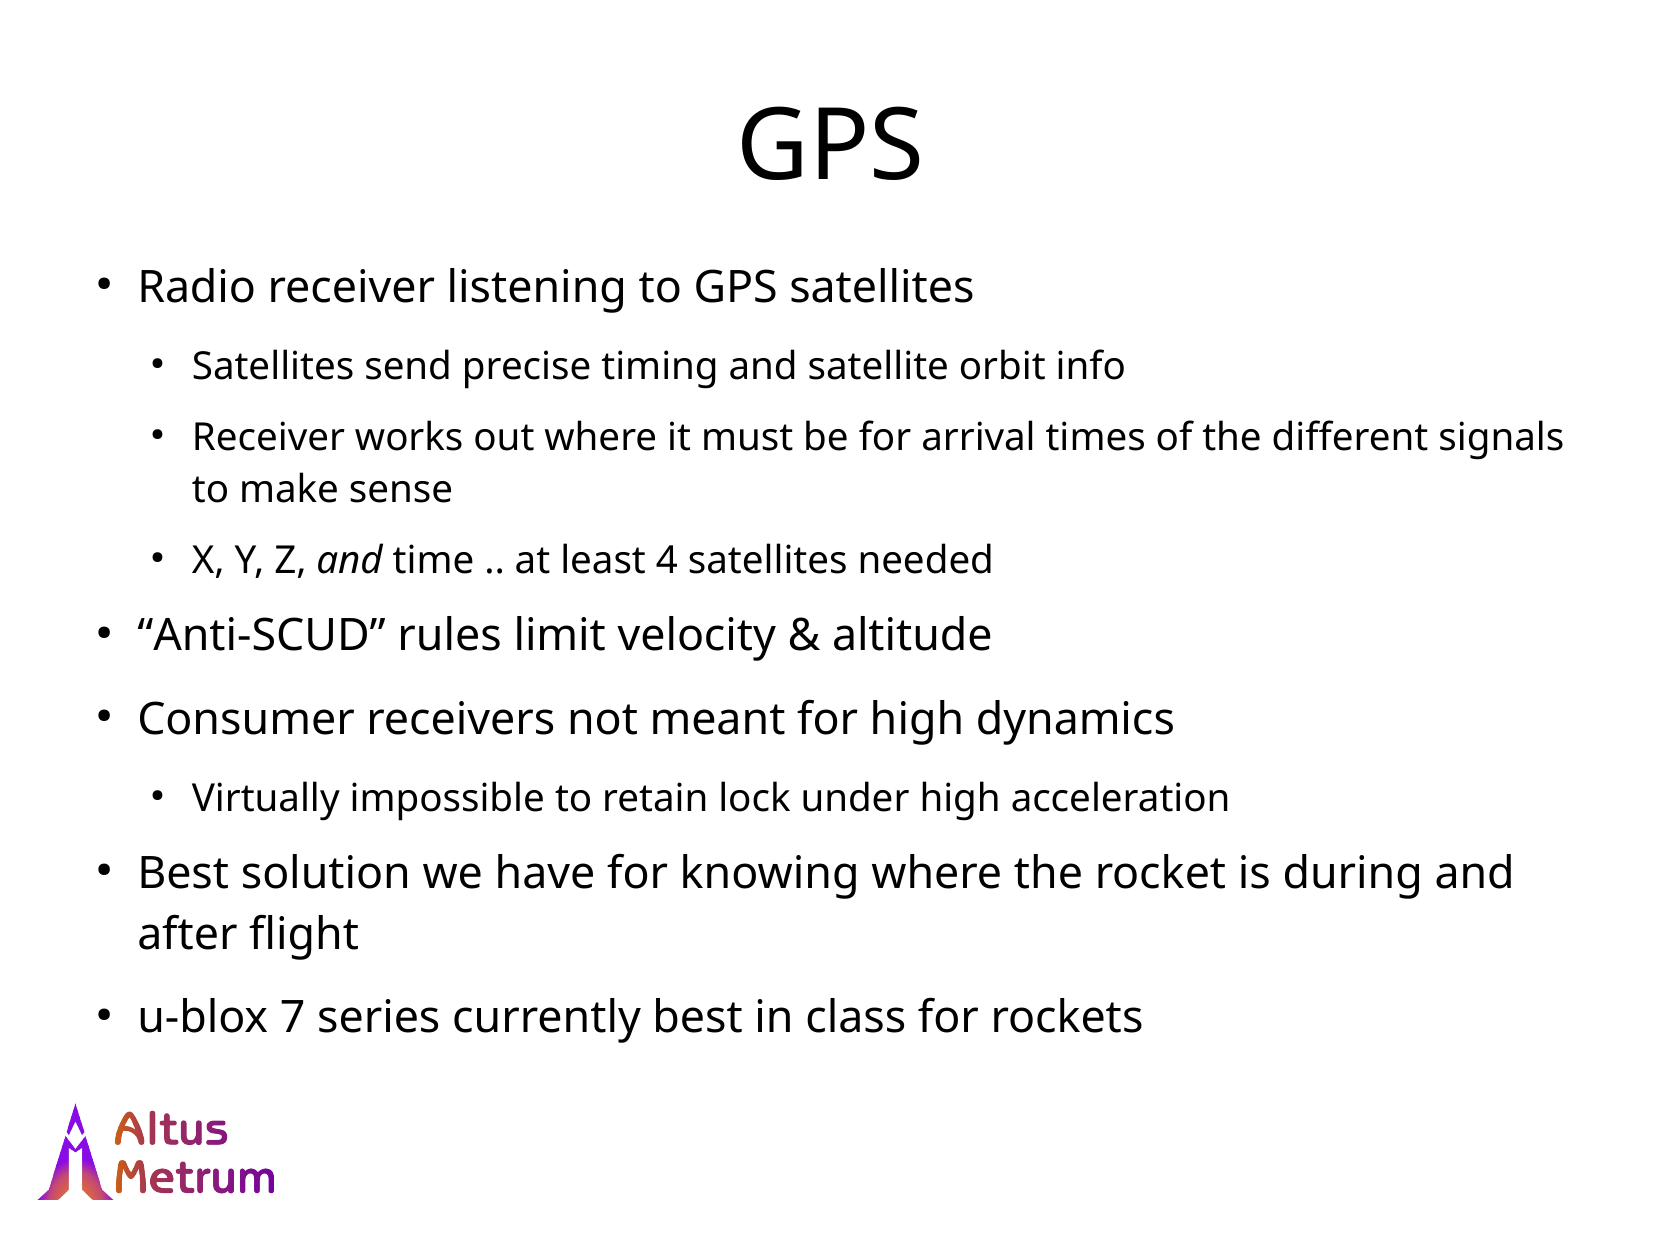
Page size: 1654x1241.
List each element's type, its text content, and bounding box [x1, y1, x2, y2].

title GPS [86, 55, 1576, 226]
picture [37, 1103, 274, 1200]
list Radio receiver listening to GPS satellites Satellites send precise timing and satellite orbit info Receiver works out where it must be for arrival times of the different signals to make sense X, Y, Z, and time .. at least 4 satellites needed “Anti-SCUD” rules limit velocity & altitude Consumer receivers not meant for high dynamics Virtually impossible to retain lock under high acceleration Best solution we have for knowing where the rocket is during and after flight u-blox 7 series currently best in class for rockets [82, 254, 1571, 1059]
